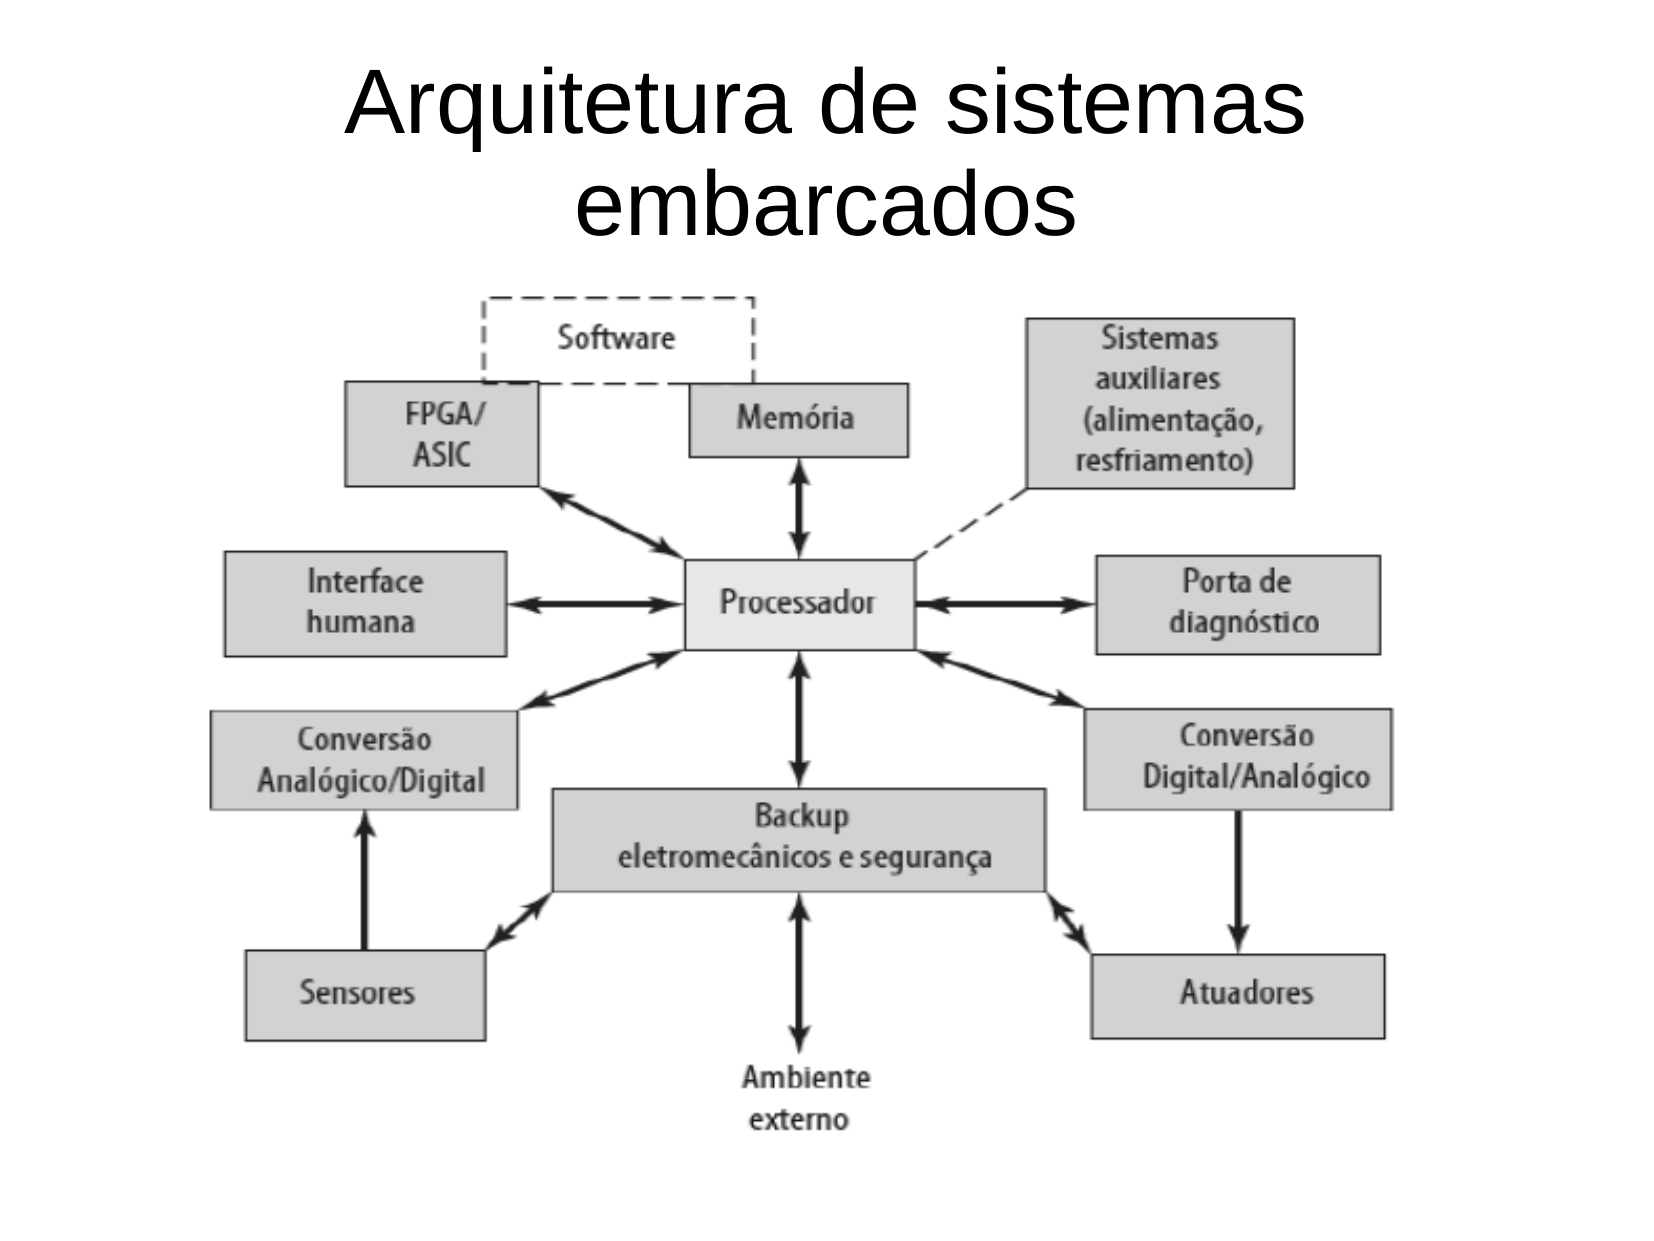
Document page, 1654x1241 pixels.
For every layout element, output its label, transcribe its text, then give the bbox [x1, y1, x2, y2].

title Arquitetura de sistemas embarcados [82, 49, 1571, 257]
picture [206, 295, 1403, 1142]
